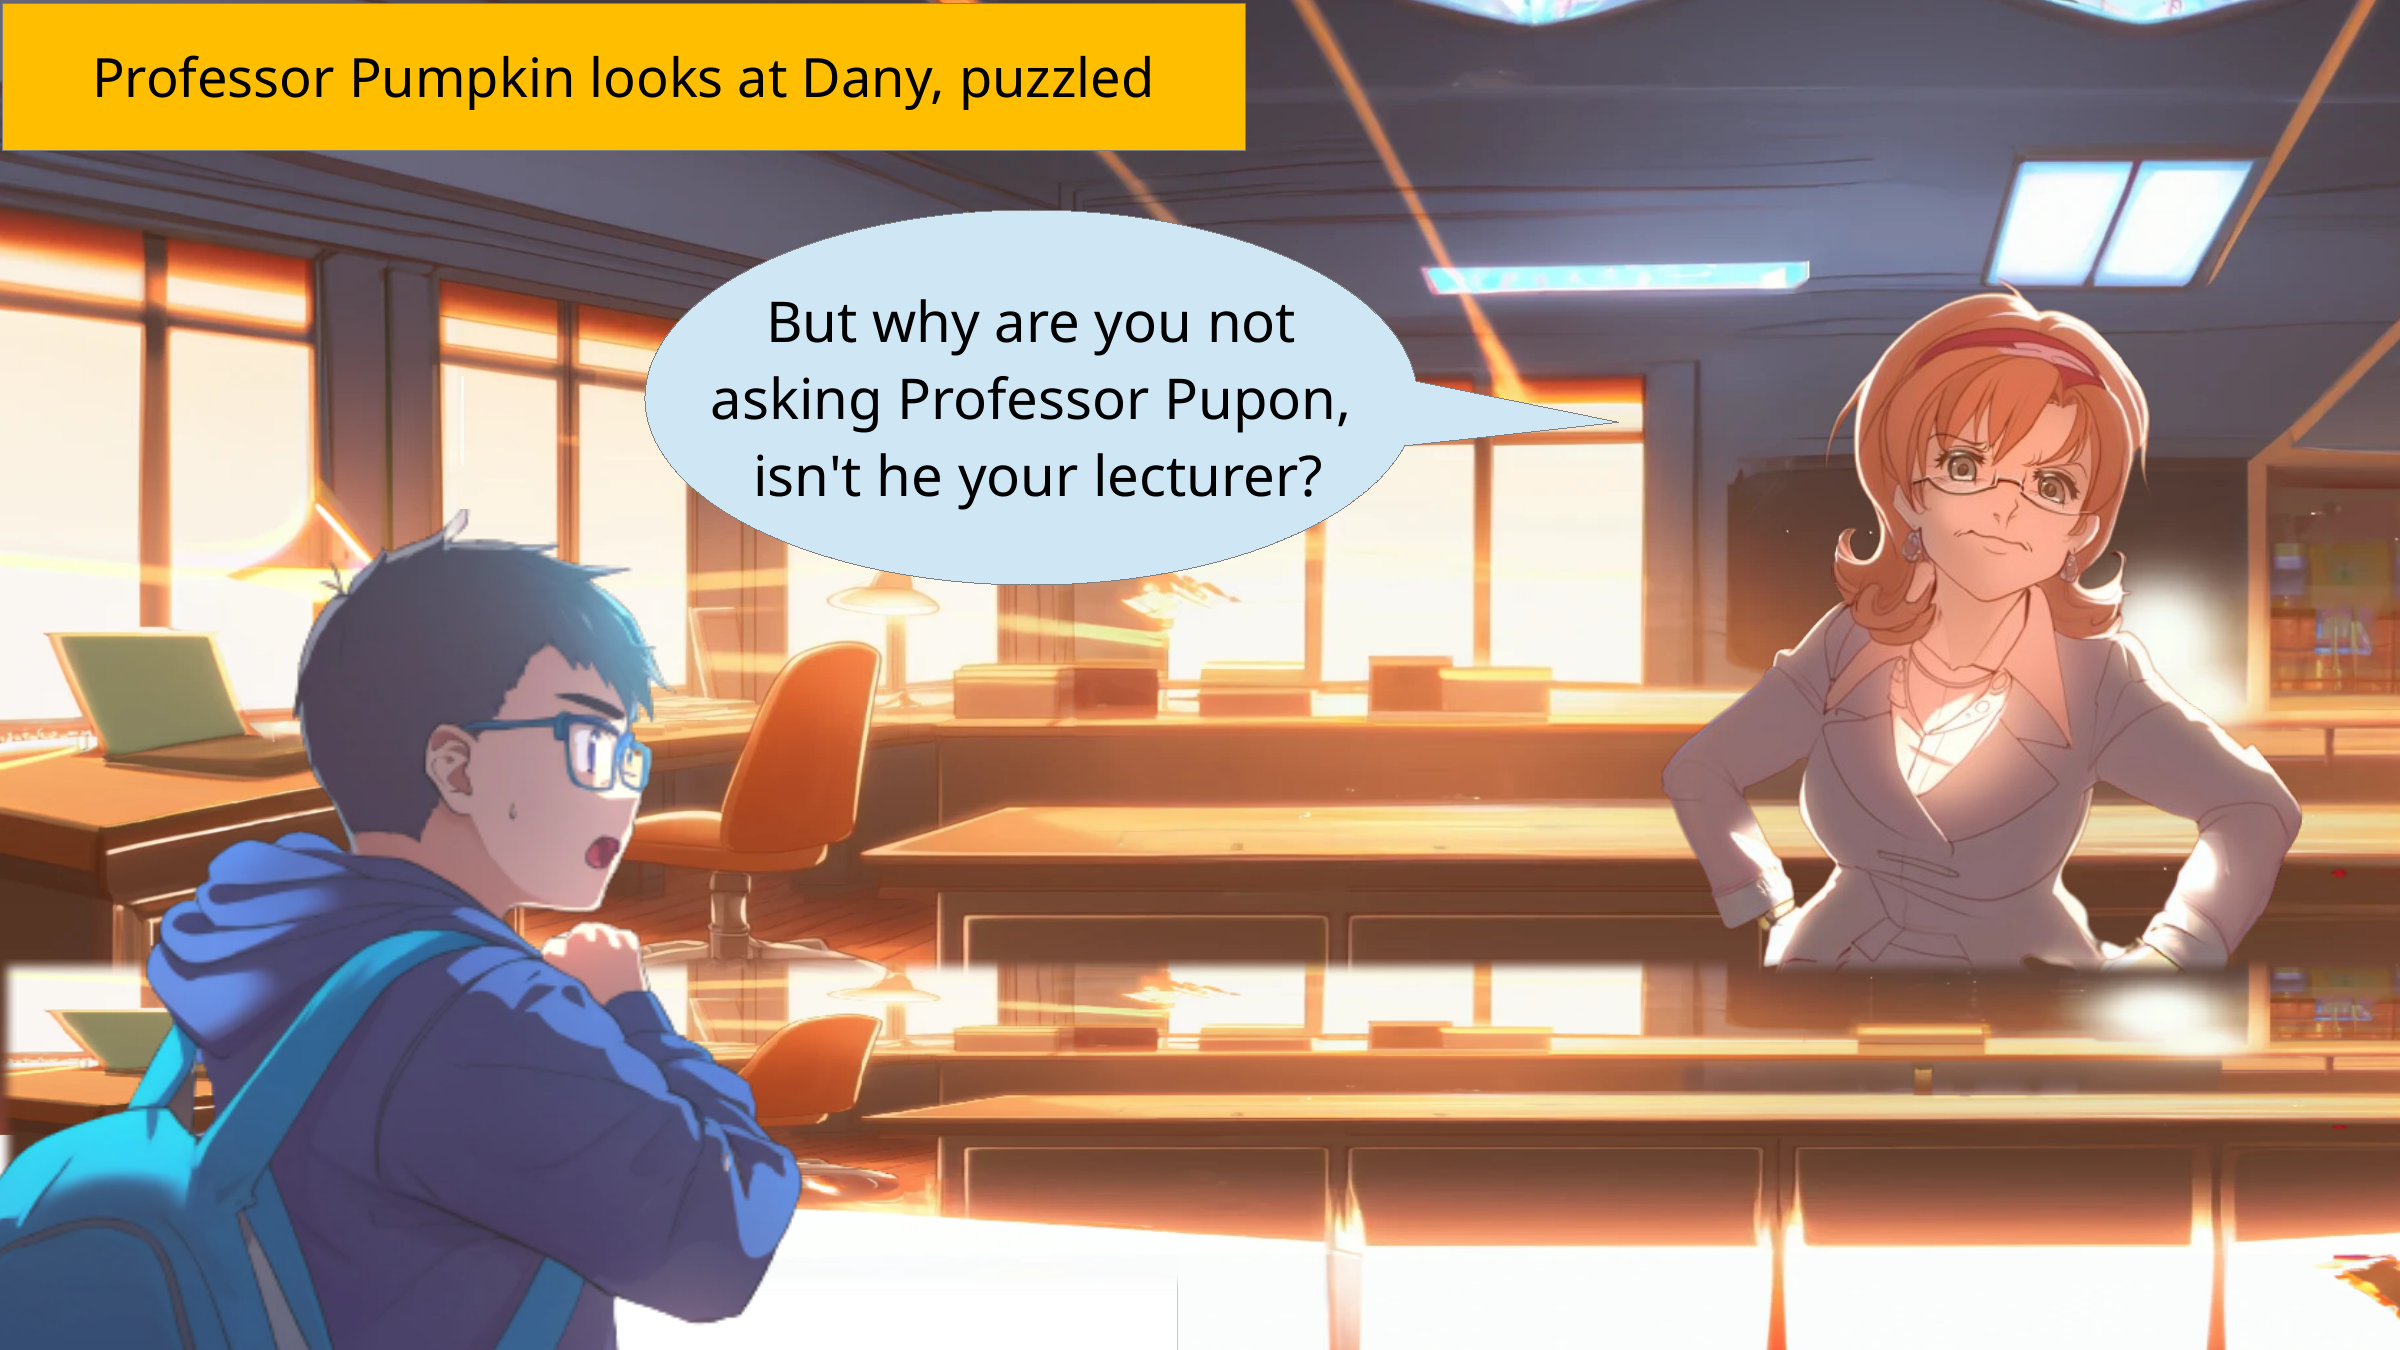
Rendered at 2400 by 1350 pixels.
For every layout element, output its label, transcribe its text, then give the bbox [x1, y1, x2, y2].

text_box Professor Pumpkin looks at Dany, puzzled [2, 3, 1246, 151]
text_box But why are you not asking Professor Pupon, isn't he your lecturer? [644, 209, 1619, 580]
picture [0, 0, 2400, 1350]
